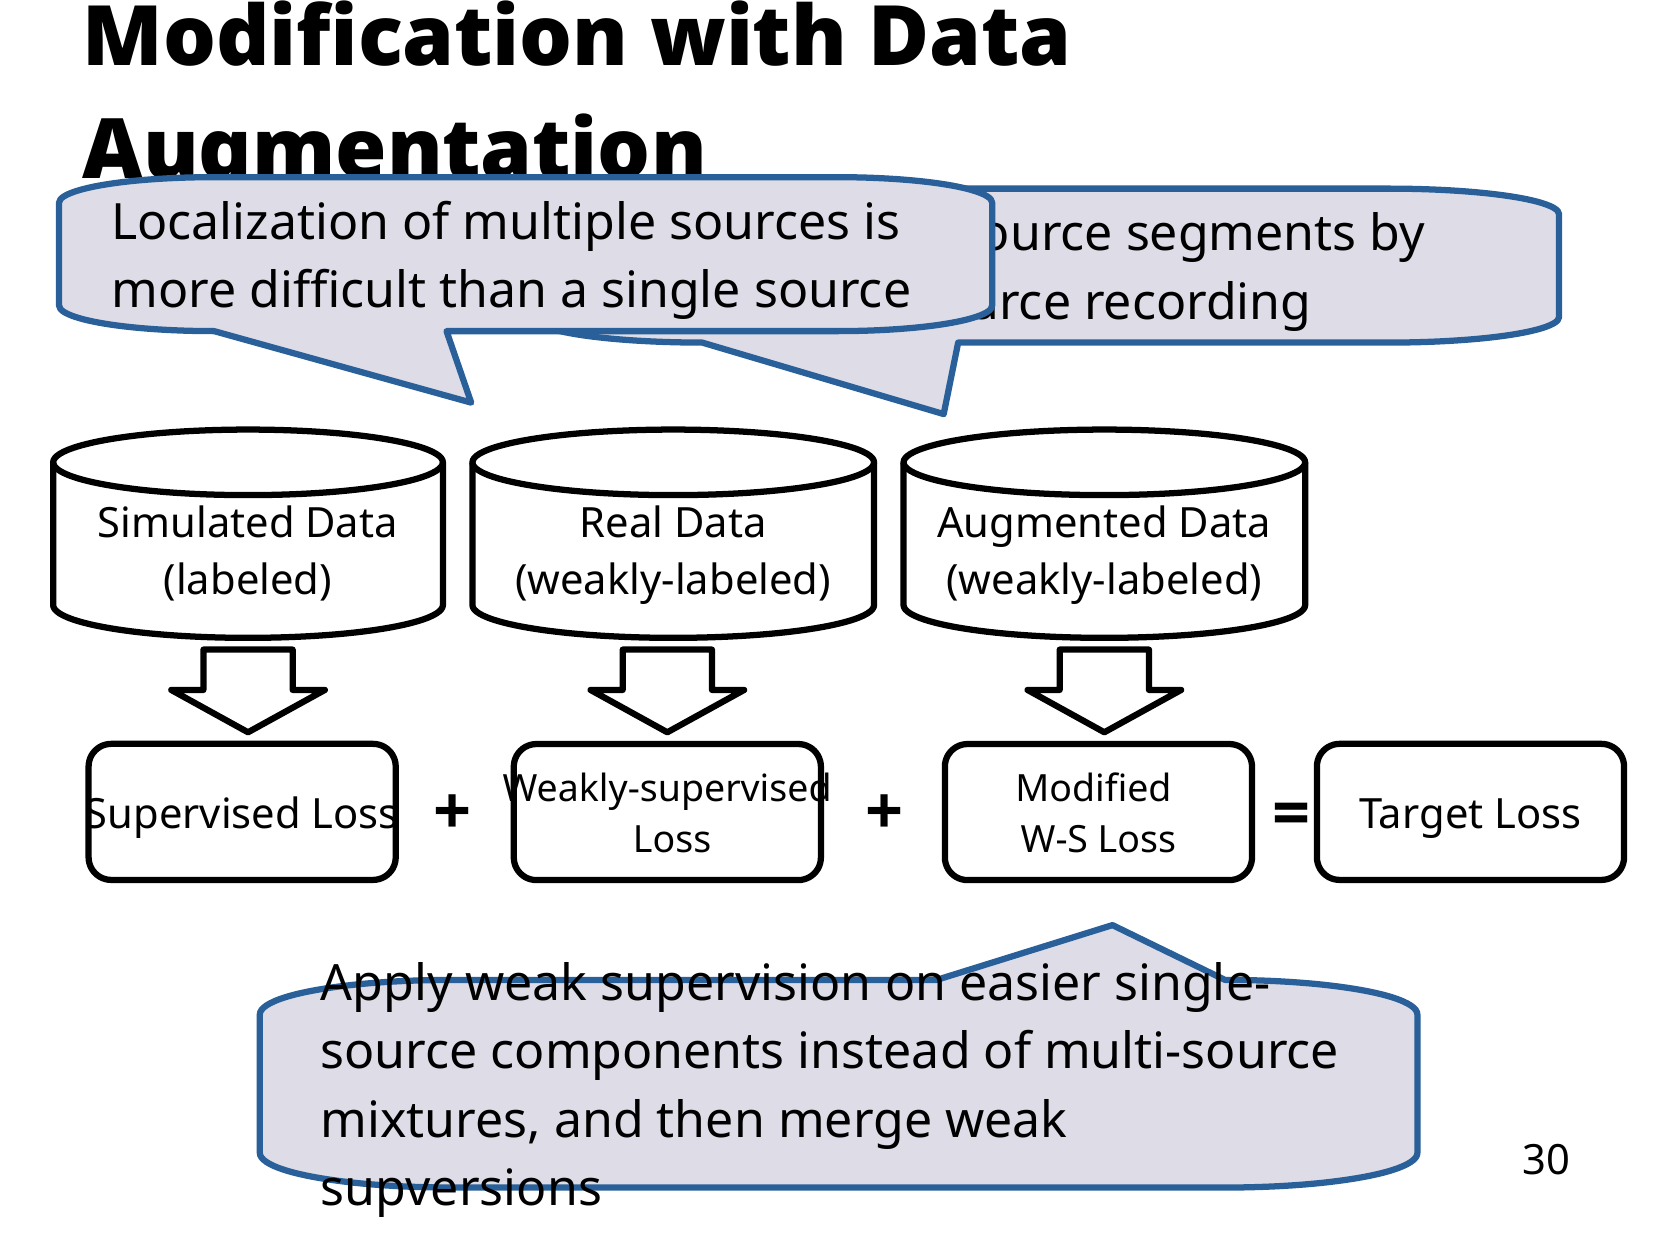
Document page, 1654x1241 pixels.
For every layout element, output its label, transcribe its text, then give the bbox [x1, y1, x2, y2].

text_box Target Loss [1316, 743, 1625, 880]
text_box + [419, 755, 479, 855]
title Modification with Data Augmentation [82, 37, 1571, 143]
text_box Supervised Loss [88, 743, 396, 880]
text_box Modified W-S Loss [944, 744, 1253, 881]
text_box Augmented Data (weakly-labeled) [903, 429, 1306, 638]
text_box Generate multi-source segments by mixing single source recording [563, 188, 1560, 415]
text_box Localization of multiple sources is more difficult than a single source [59, 177, 993, 403]
text_box [1027, 649, 1182, 733]
text_box + [850, 755, 910, 855]
text_box [171, 649, 325, 733]
text_box Weakly-supervised Loss [513, 744, 821, 881]
text_box = [1257, 757, 1317, 857]
text_box Simulated Data (labeled) [53, 429, 443, 638]
text_box [590, 649, 745, 733]
text_box Apply weak supervision on easier single-source components instead of multi-source mixtures, and then merge weak supversions [259, 925, 1418, 1188]
text_box Real Data (weakly-labeled) [472, 429, 875, 638]
